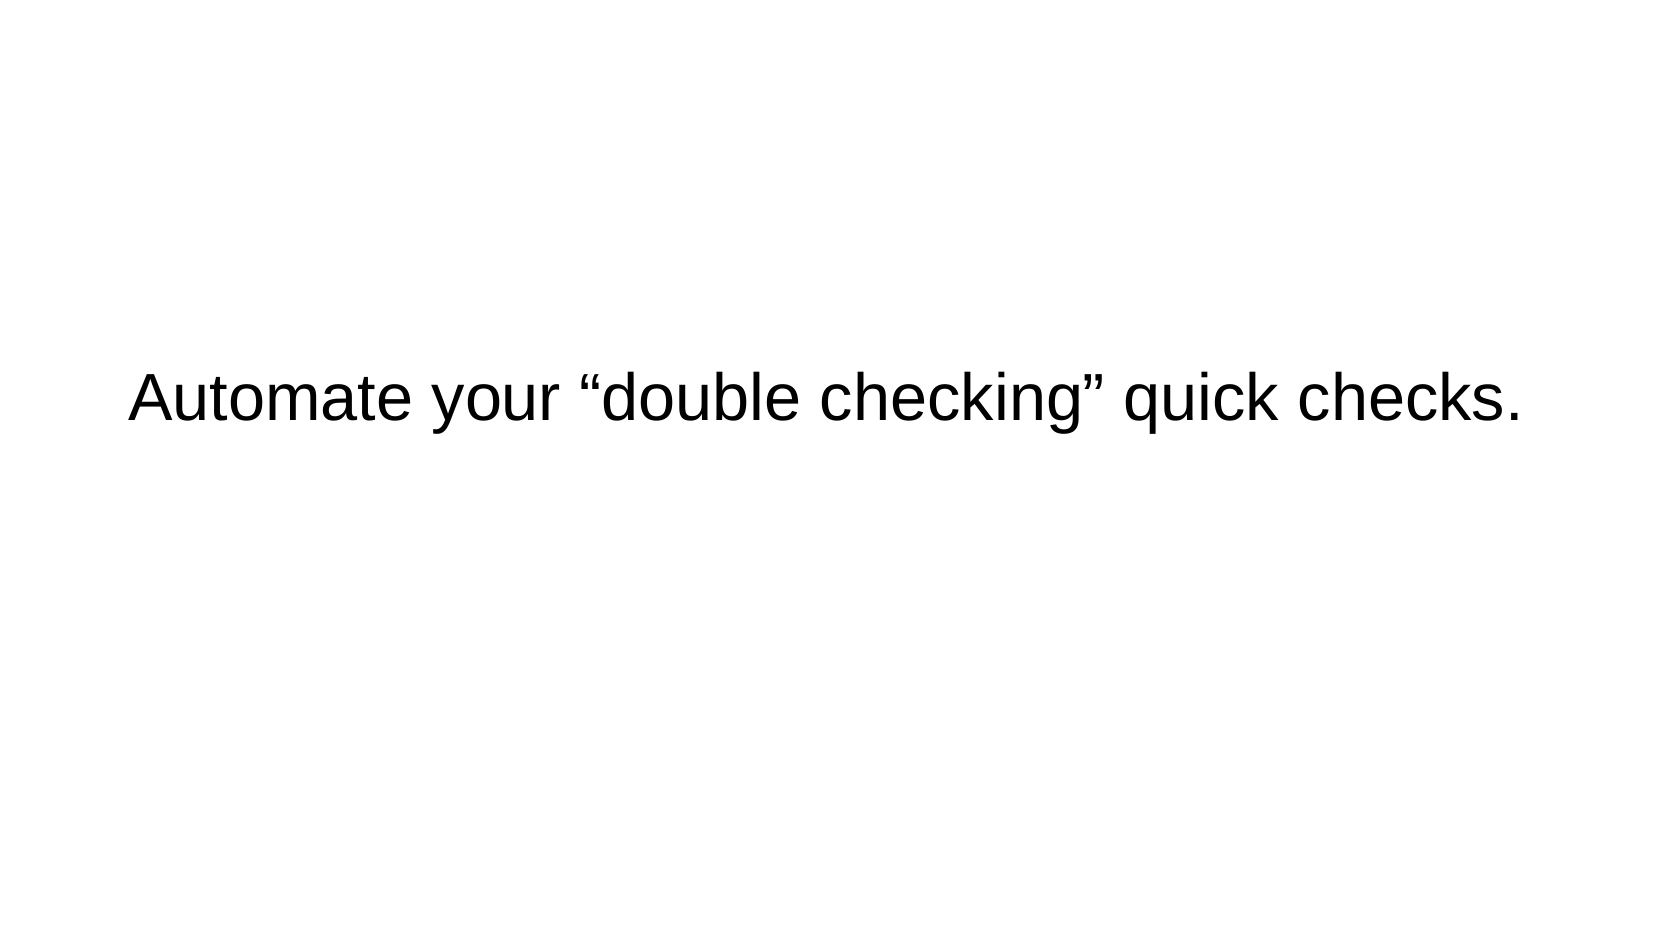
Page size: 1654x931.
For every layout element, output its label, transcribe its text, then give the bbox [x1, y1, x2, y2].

subtitle Automate your “double checking” quick checks. [82, 37, 1571, 758]
